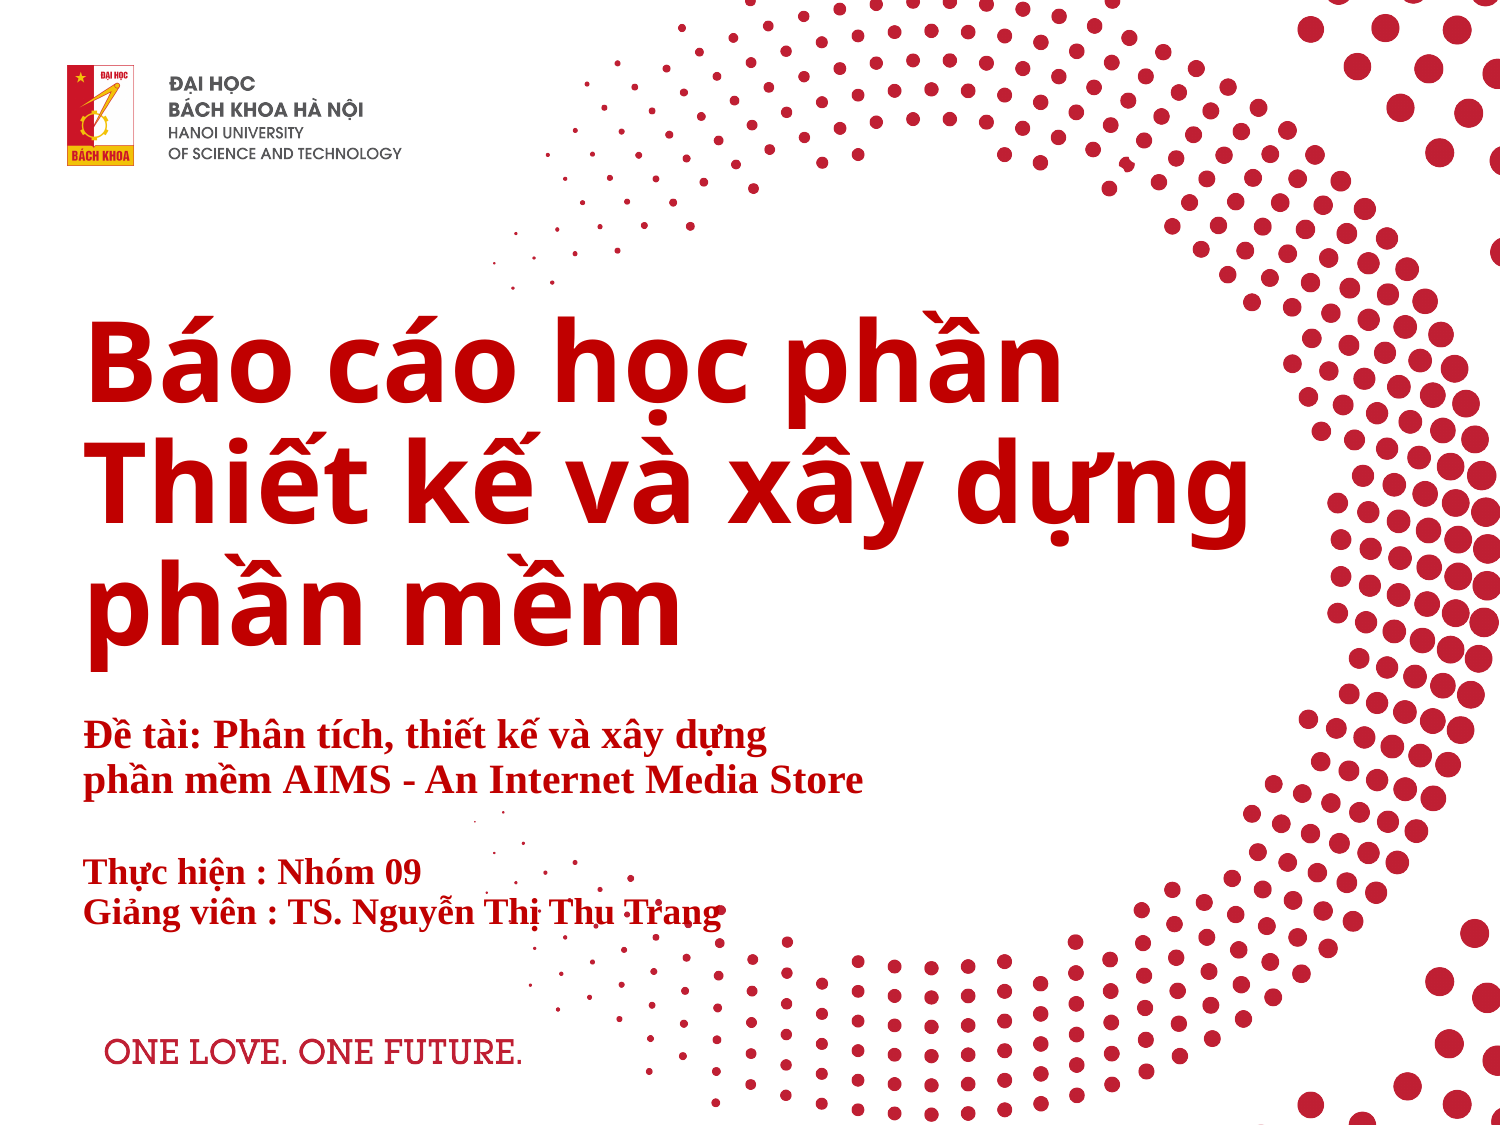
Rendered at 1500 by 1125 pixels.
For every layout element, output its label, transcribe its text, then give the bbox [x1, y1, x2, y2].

text_box Đề tài: Phân tích, thiết kế và xây dựng phần mềm AIMS - An Internet Media Store [68, 705, 944, 844]
text_box Thực hiện : Nhóm 09 Giảng viên : TS. Nguyễn Thị Thu Trang [67, 844, 944, 912]
text_box Báo cáo học phần Thiết kế và xây dựng phần mềm [67, 297, 1273, 537]
picture [67, 65, 402, 166]
